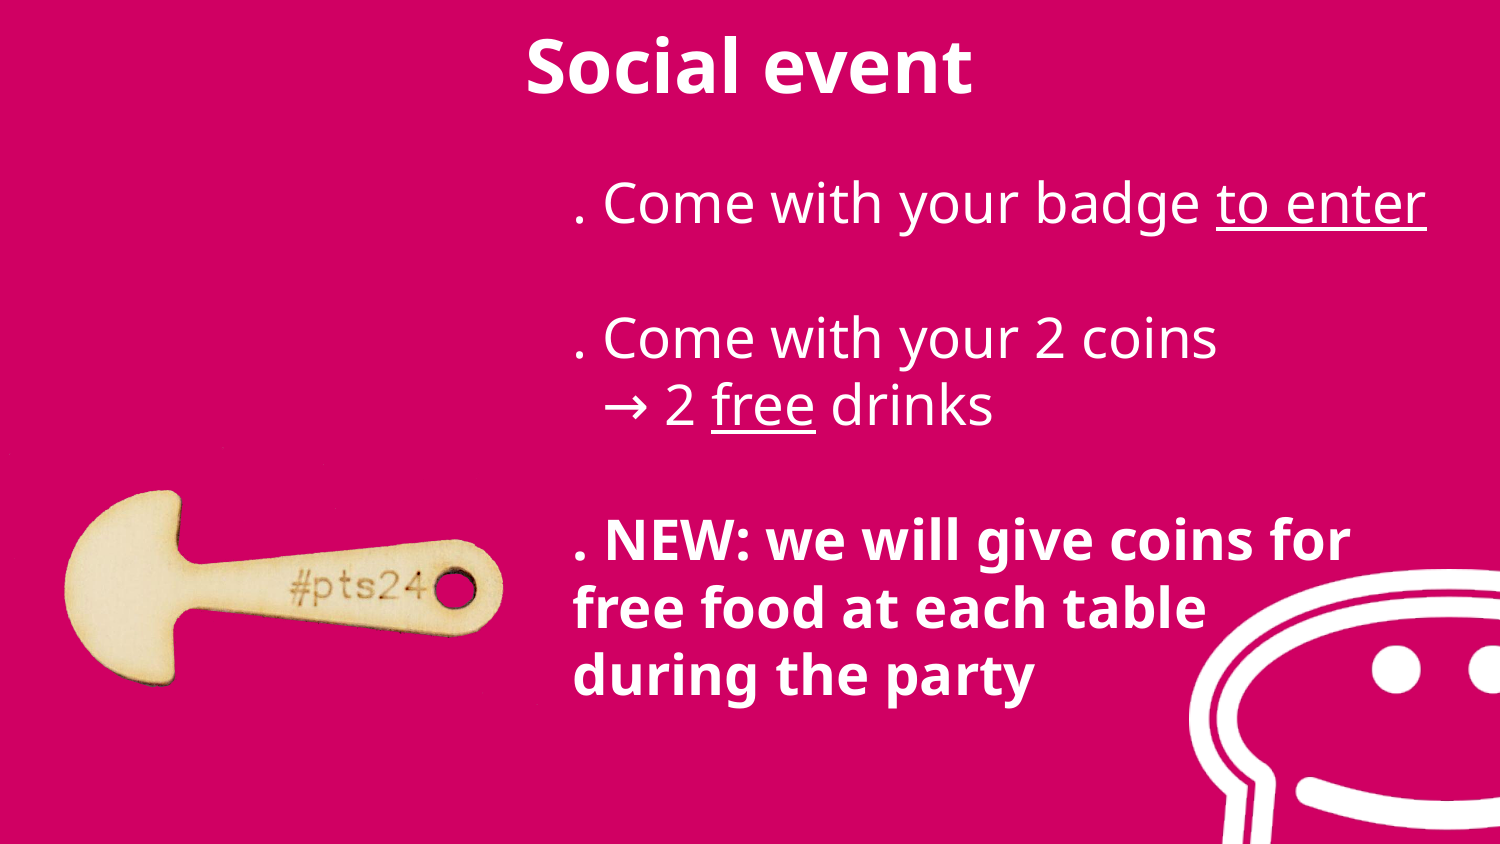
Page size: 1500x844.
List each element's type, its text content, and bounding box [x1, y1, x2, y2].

text_box . Come with your badge to enter . Come with your 2 coins → 2 free drinks . NEW: we will give coins for free food at each table during the party [557, 151, 1453, 742]
picture [9, 447, 543, 726]
text_box Social event [0, 3, 1500, 124]
picture [1189, 569, 1500, 844]
